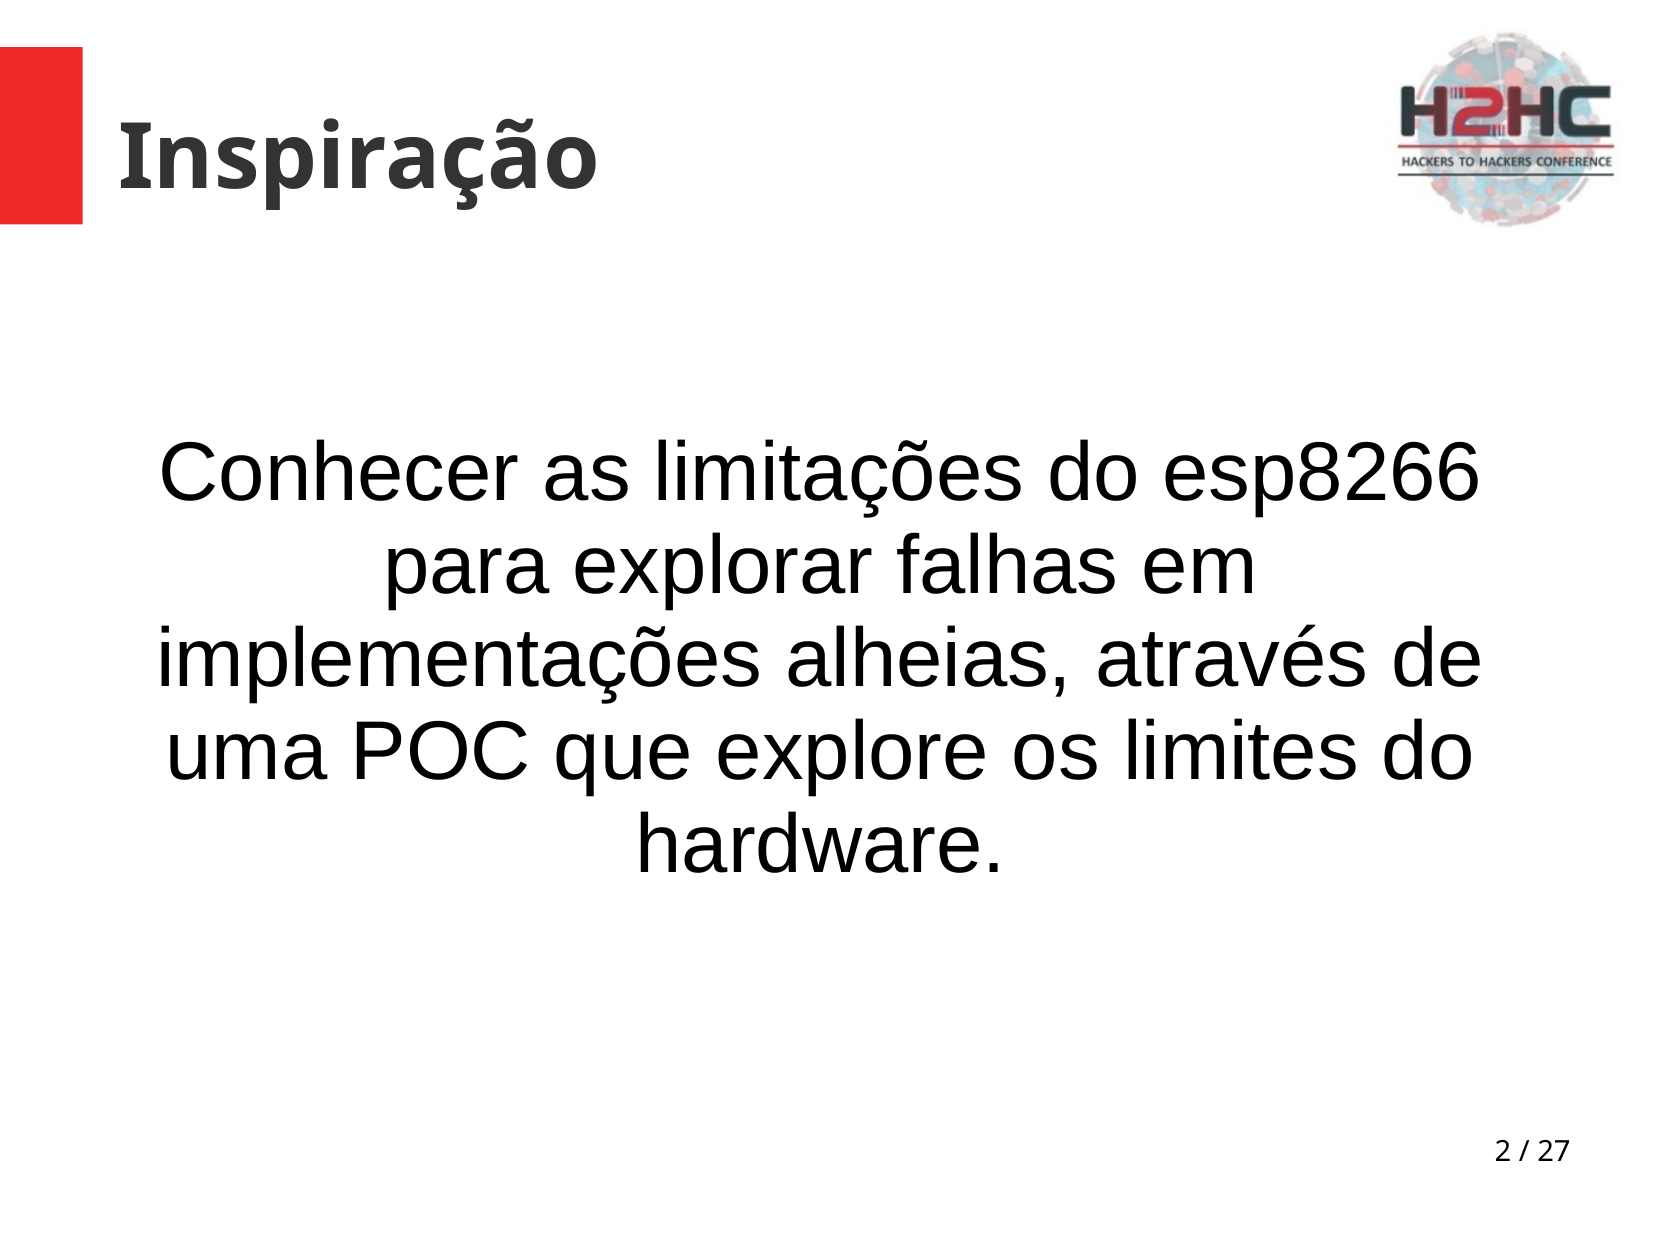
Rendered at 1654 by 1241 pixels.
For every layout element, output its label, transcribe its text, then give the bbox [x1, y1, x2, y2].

picture [1299, 11, 1654, 248]
title Inspiração [118, 49, 1571, 257]
text_box Conhecer as limitações do esp8266 para explorar falhas em implementações alheias, através de uma POC que explore os limites do hardware. [141, 417, 1630, 898]
